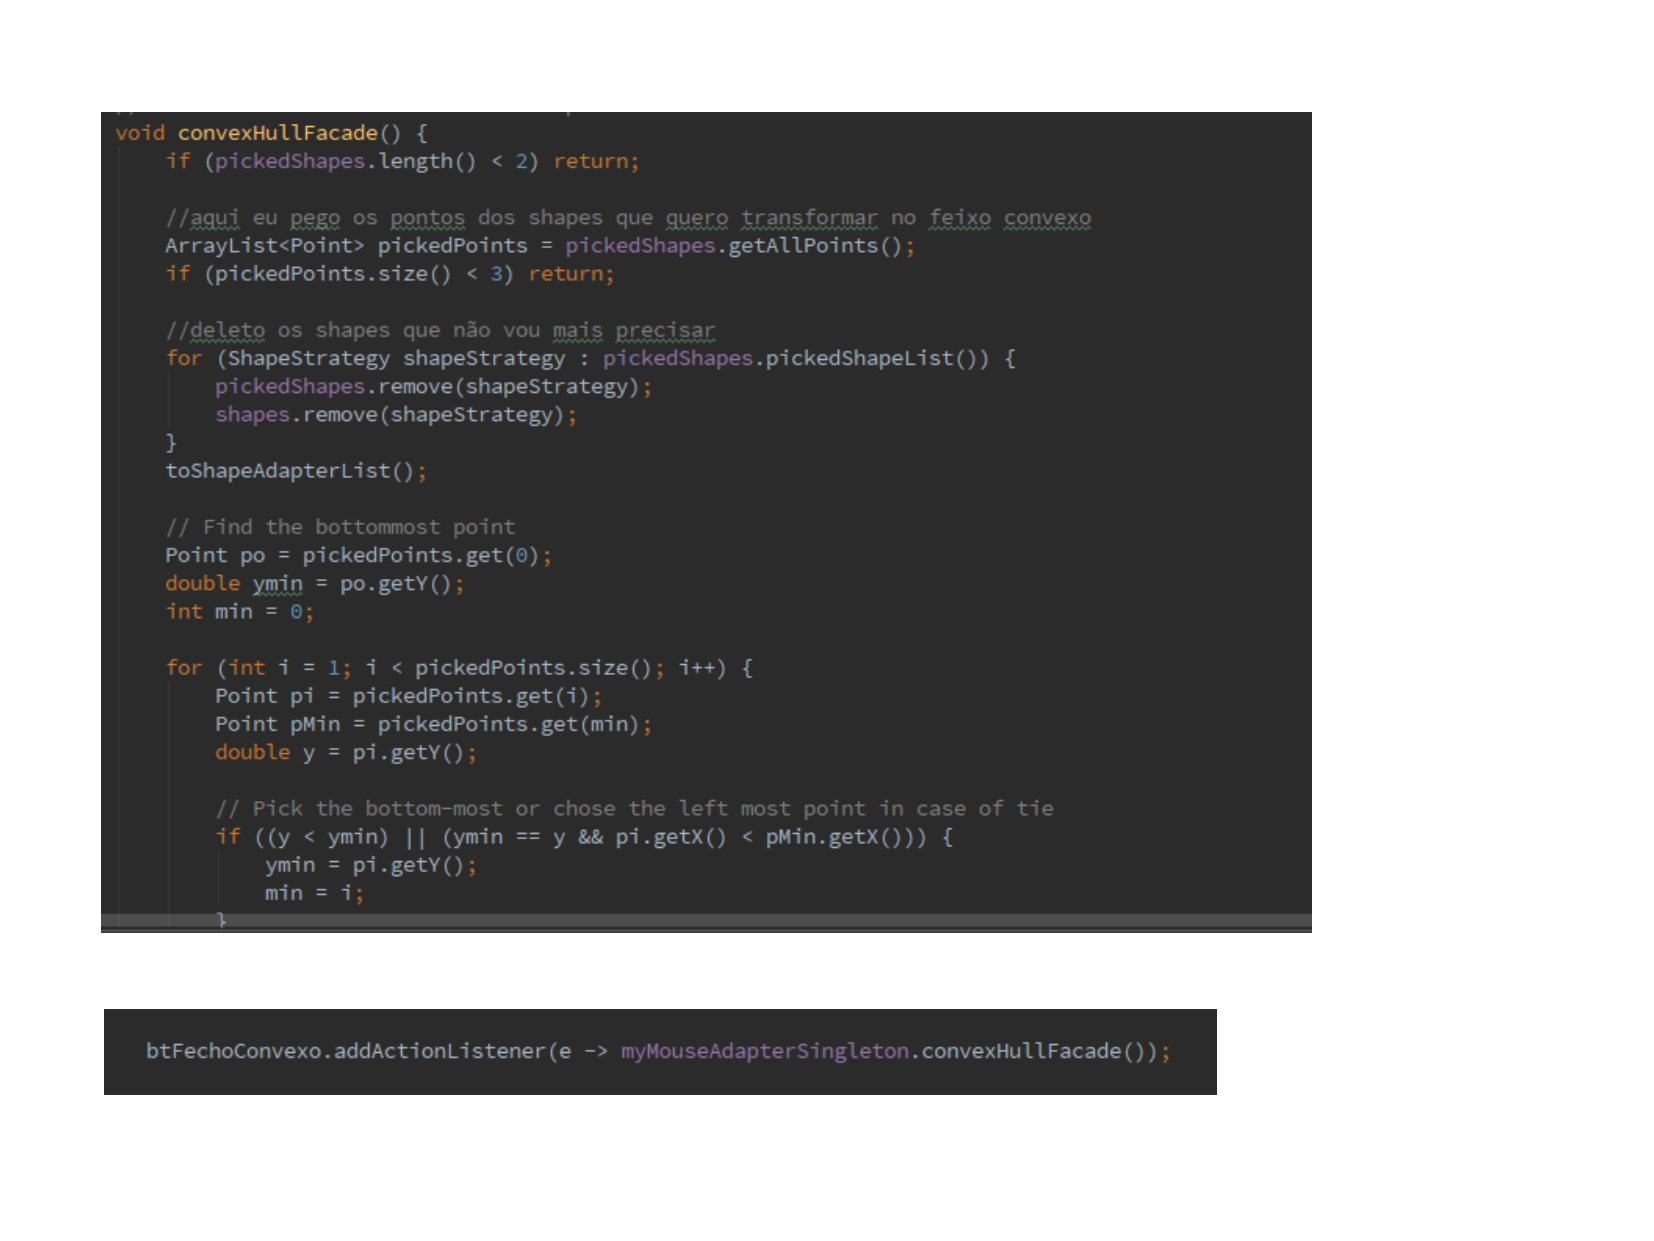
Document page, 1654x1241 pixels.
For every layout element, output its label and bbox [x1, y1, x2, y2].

picture [104, 1009, 1217, 1095]
picture [101, 112, 1312, 933]
